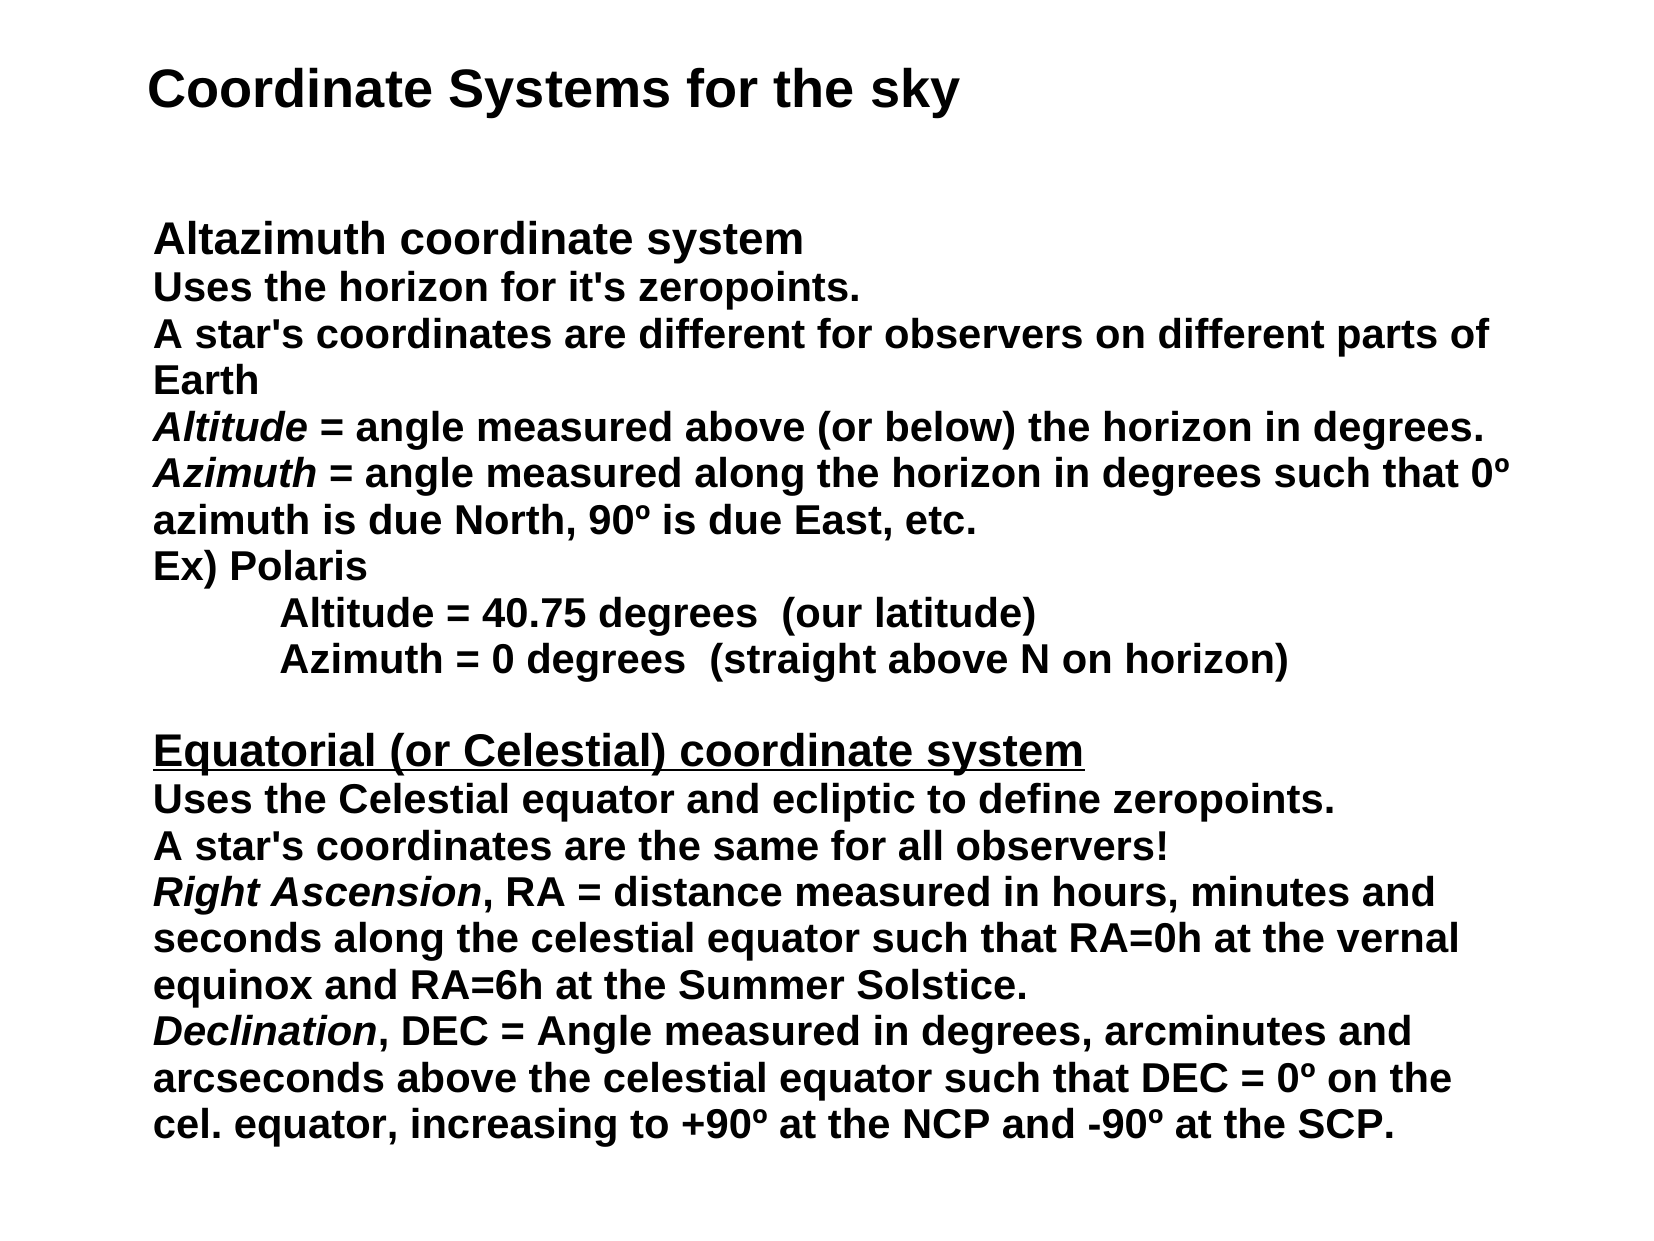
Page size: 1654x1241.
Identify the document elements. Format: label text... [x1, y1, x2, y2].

text_box Coordinate Systems for the sky [132, 51, 977, 127]
text_box Altazimuth coordinate system Uses the horizon for it's zeropoints. A star's coordinates are different for observers on different parts of Earth Altitude = angle measured above (or below) the horizon in degrees. Azimuth = angle measured along the horizon in degrees such that 0º azimuth is due North, 90º is due East, etc. Ex) Polaris Altitude = 40.75 degrees (our latitude) Azimuth = 0 degrees (straight above N on horizon) Equatorial (or Celestial) coordinate system Uses the Celestial equator and ecliptic to define zeropoints. A star's coordinates are the same for all observers! Right Ascension, RA = distance measured in hours, minutes and seconds along the celestial equator such that RA=0h at the vernal equinox and RA=6h at the Summer Solstice. Declination, DEC = Angle measured in degrees, arcminutes and arcseconds above the celestial equator such that DEC = 0º on the cel. equator, increasing to +90º at the NCP and -90º at the SCP. [138, 205, 1527, 1156]
